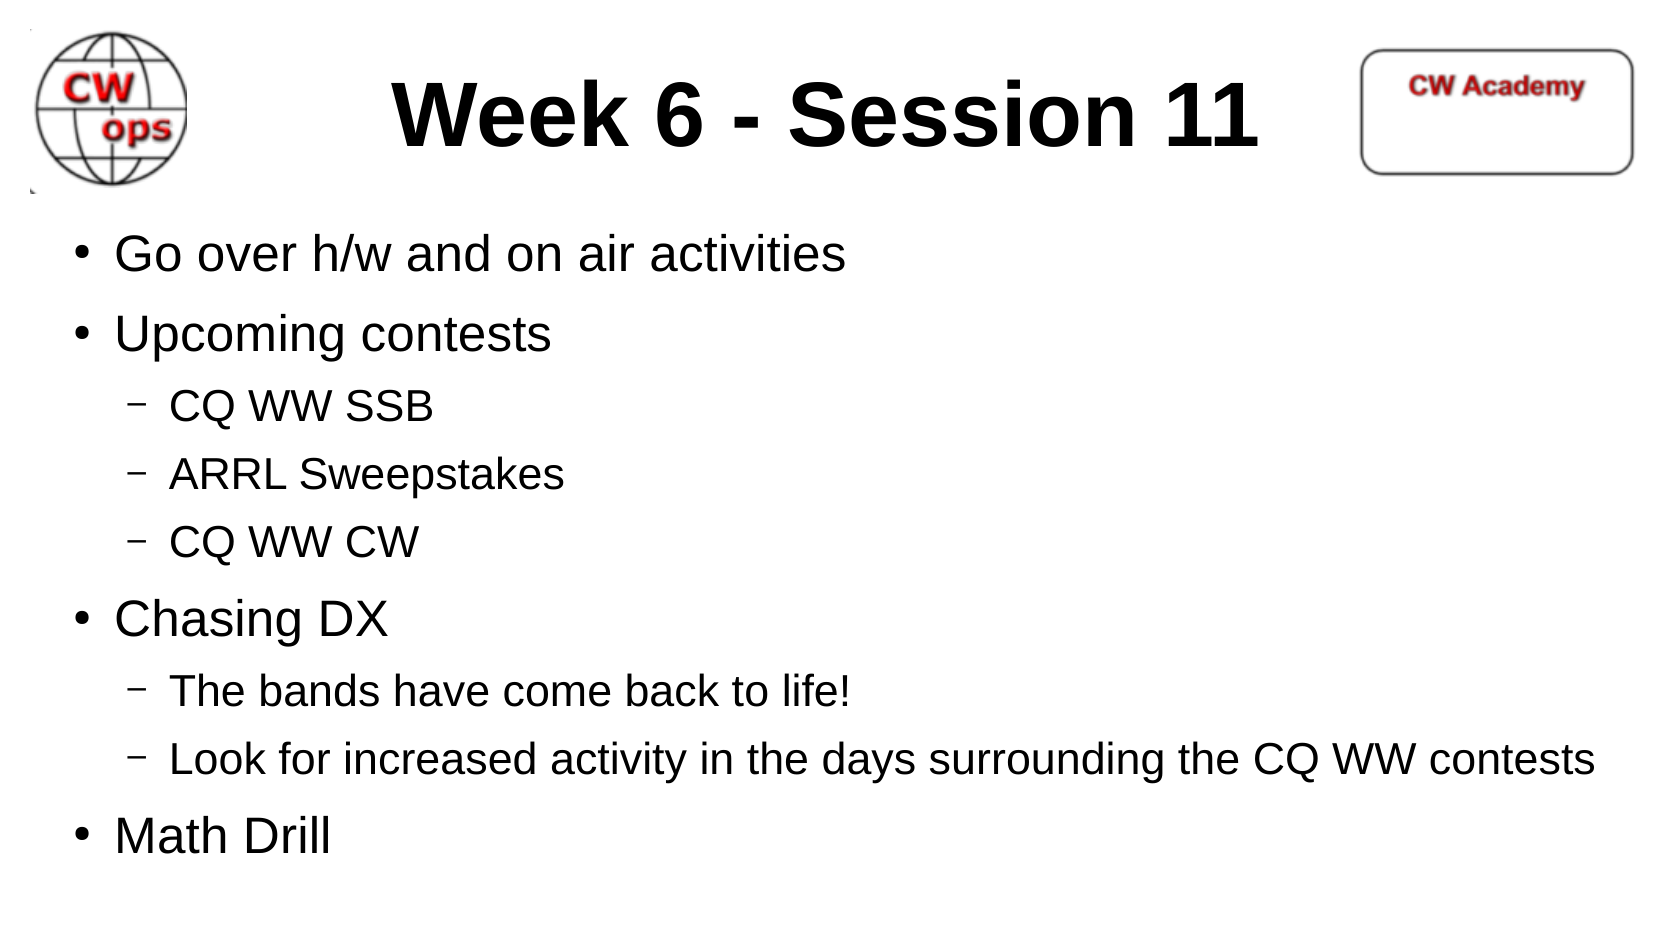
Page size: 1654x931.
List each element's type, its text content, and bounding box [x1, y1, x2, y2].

picture [30, 29, 187, 194]
picture [1571, 37, 1640, 186]
list Go over h/w and on air activities Upcoming contests CQ WW SSB ARRL Sweepstakes CQ WW CW Chasing DX The bands have come back to life! Look for increased activity in the days surrounding the CQ WW contests Math Drill [59, 225, 1601, 915]
title Week 6 - Session 11 [82, 37, 1571, 193]
